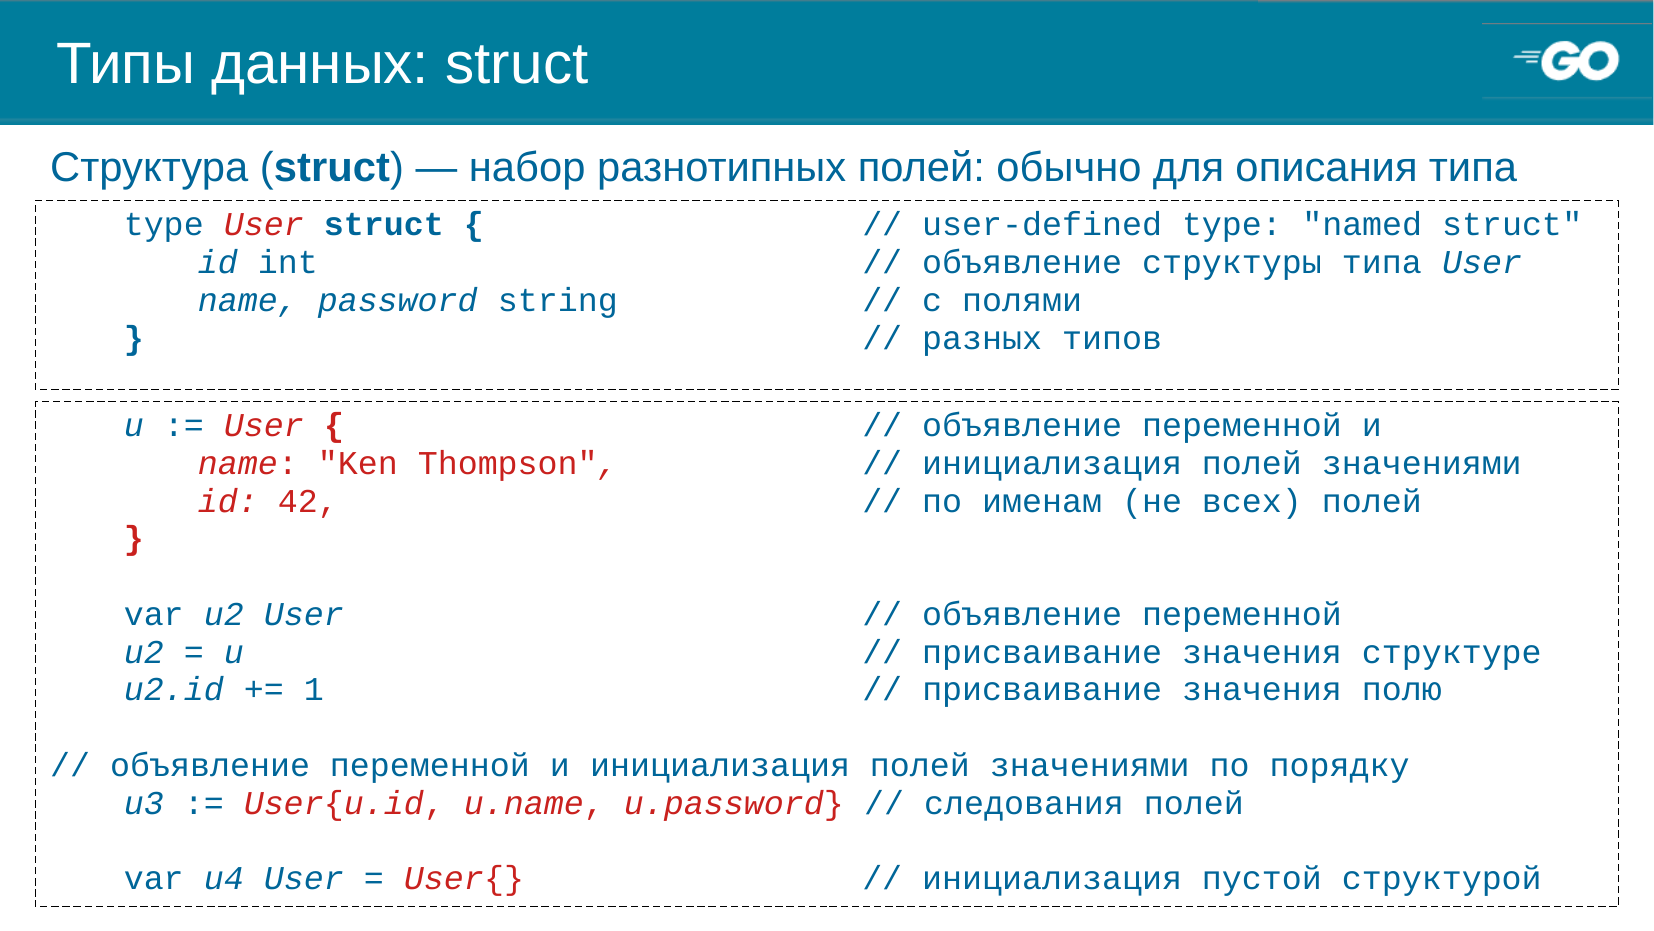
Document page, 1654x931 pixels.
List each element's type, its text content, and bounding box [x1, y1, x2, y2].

picture [1542, 41, 1619, 81]
text_box Типы данных: struct [41, 23, 1495, 104]
text_box u := User { // объявление переменной и name: "Ken Thompson", // инициализация полей значениями id: 42, // по именам (не всех) полей } var u2 User // объявление переменной u2 = u // присваивание значения структуре u2.id += 1 // присваивание значения полю // объявление переменной и инициализация полей значениями по порядку u3 := User{u.id, u.name, u.password} // следования полей var u4 User = User{} // инициализация пустой структурой [35, 401, 1619, 907]
text_box Структура (struct) — набор разнотипных полей: обычно для описания типа [35, 135, 1619, 200]
text_box type User struct { // user-defined type: "named struct" id int // объявление структуры типа User name, password string // с полями } // разных типов [35, 200, 1619, 390]
